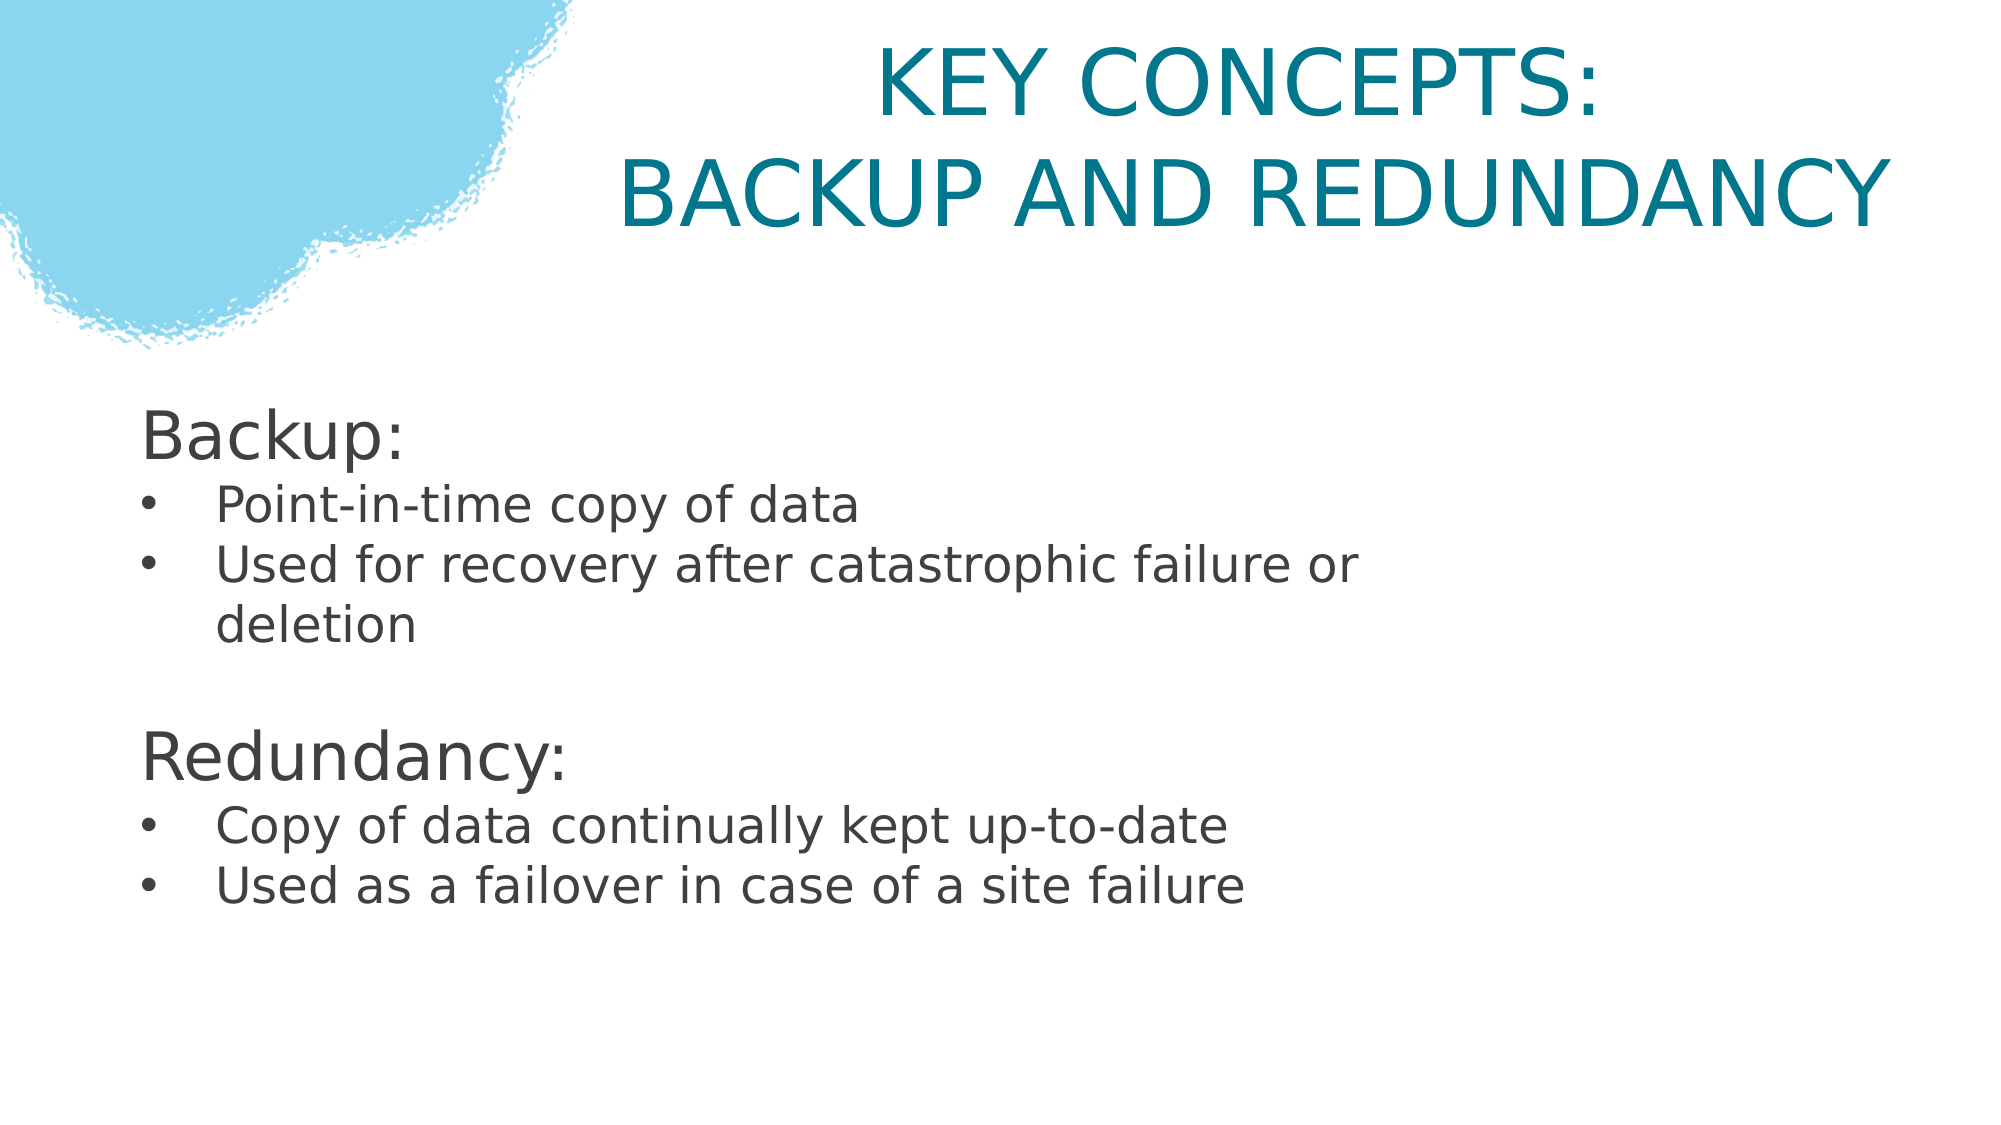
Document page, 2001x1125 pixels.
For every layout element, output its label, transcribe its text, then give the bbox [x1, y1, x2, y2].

text_box Backup: Point-in-time copy of data Used for recovery after catastrophic failure or deletion [125, 385, 1433, 661]
text_box Redundancy: Copy of data continually kept up-to-date Used as a failover in case of a site failure [125, 706, 1433, 922]
text_box Key Concepts: Backup and Redundancy [509, 0, 2000, 252]
